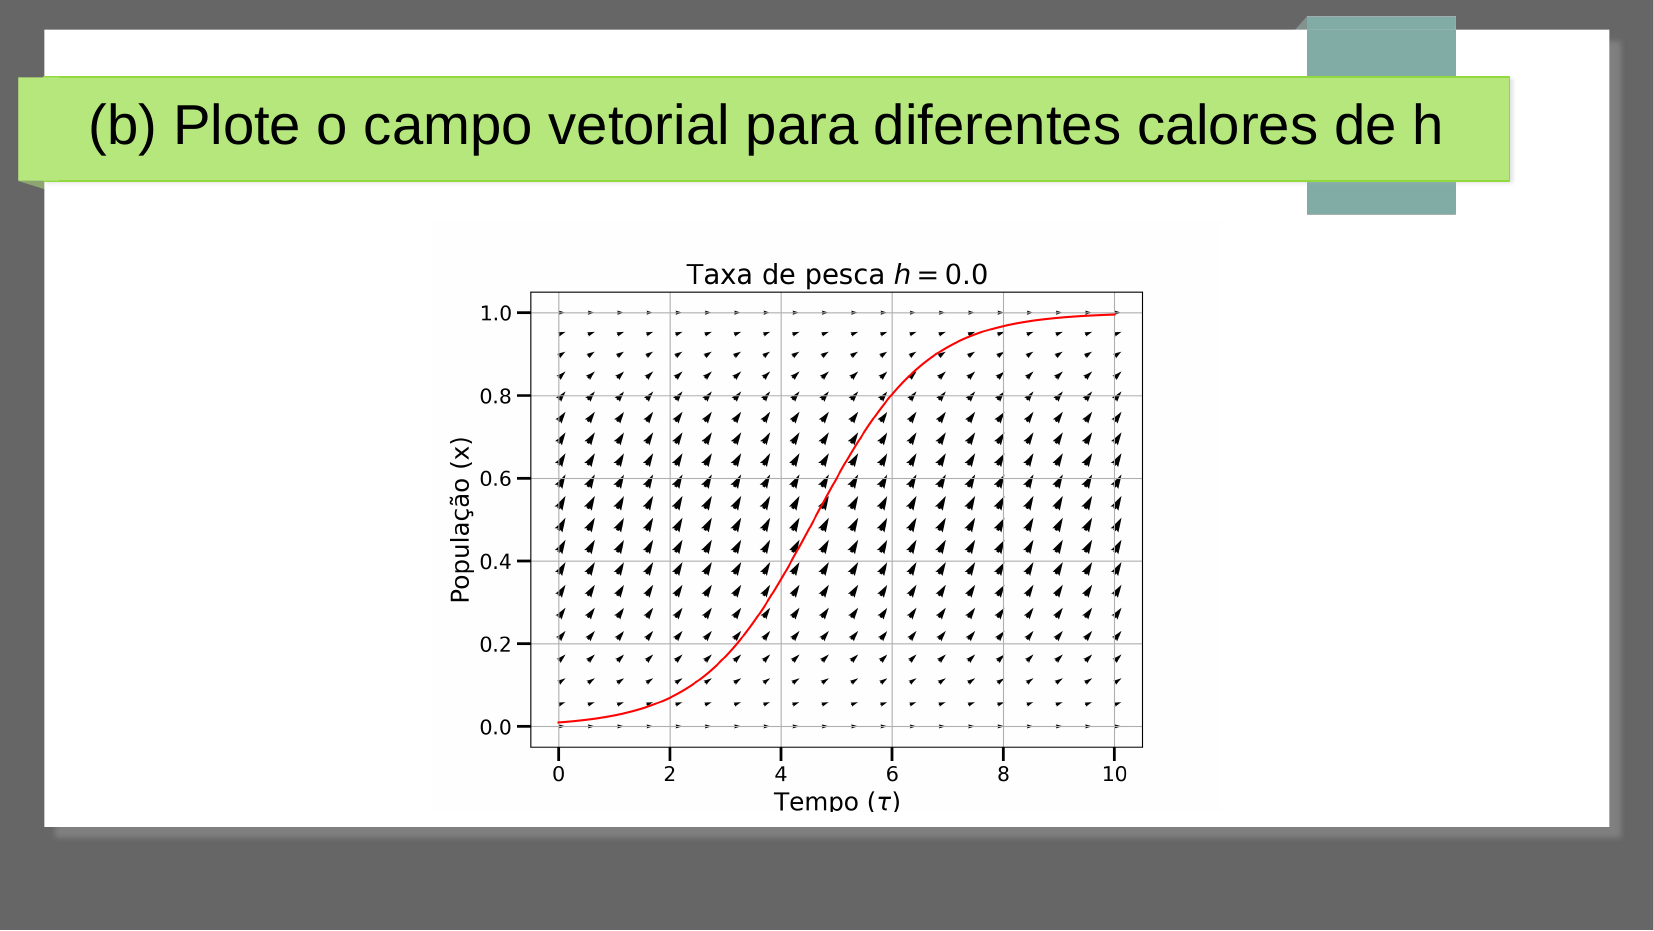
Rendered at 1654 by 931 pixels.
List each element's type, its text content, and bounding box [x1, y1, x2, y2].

title (b) Plote o campo vetorial para diferentes calores de h [88, 73, 1506, 178]
picture [432, 221, 1221, 812]
